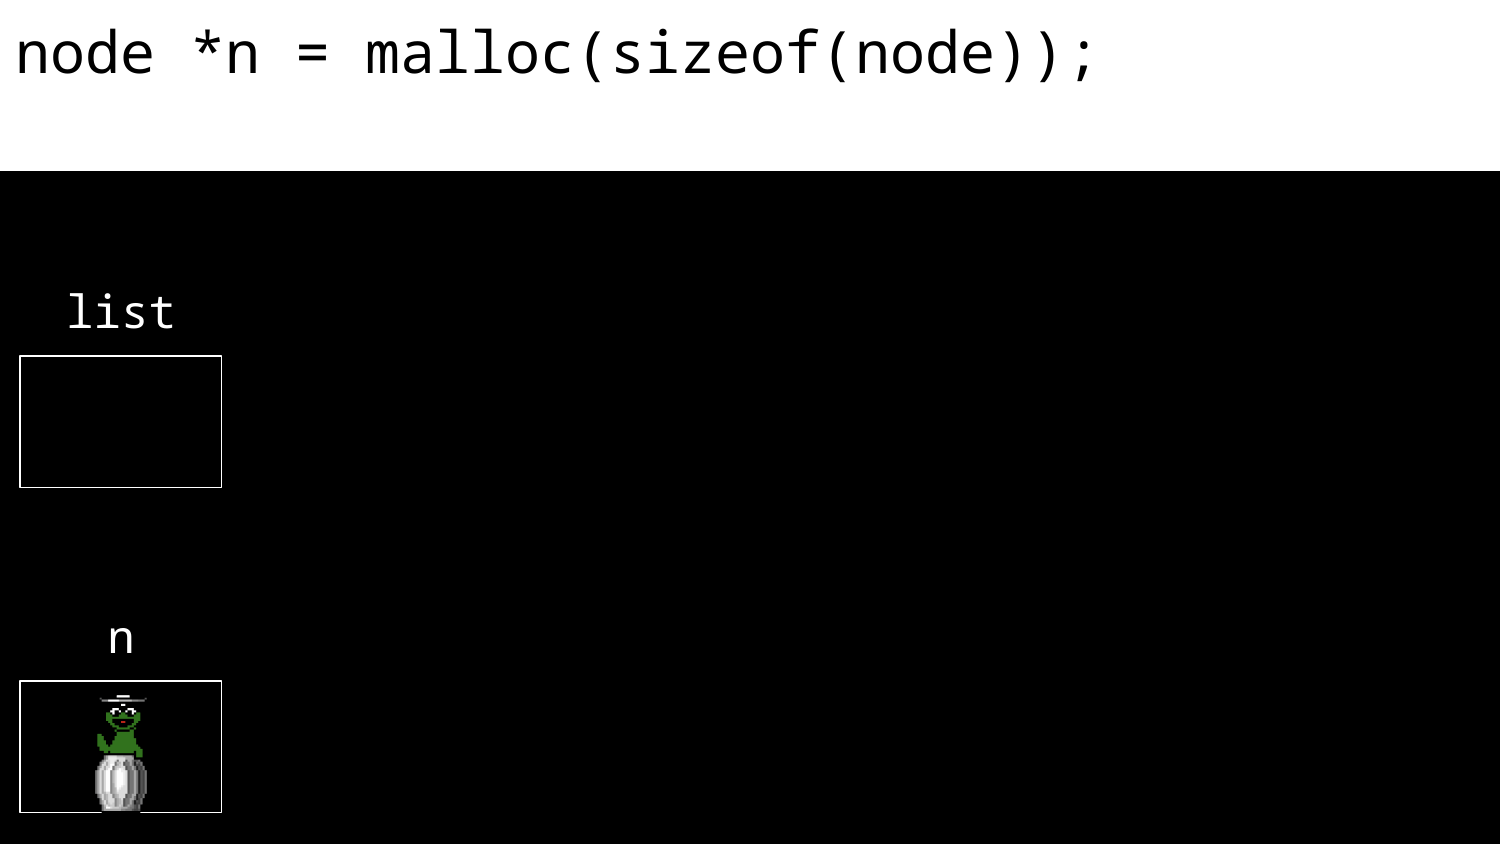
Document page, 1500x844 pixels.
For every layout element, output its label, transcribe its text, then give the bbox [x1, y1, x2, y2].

title node *n = malloc(sizeof(node)); [0, 0, 1500, 171]
text_box n [50, 592, 192, 659]
text_box list [50, 267, 192, 334]
picture [93, 693, 149, 813]
